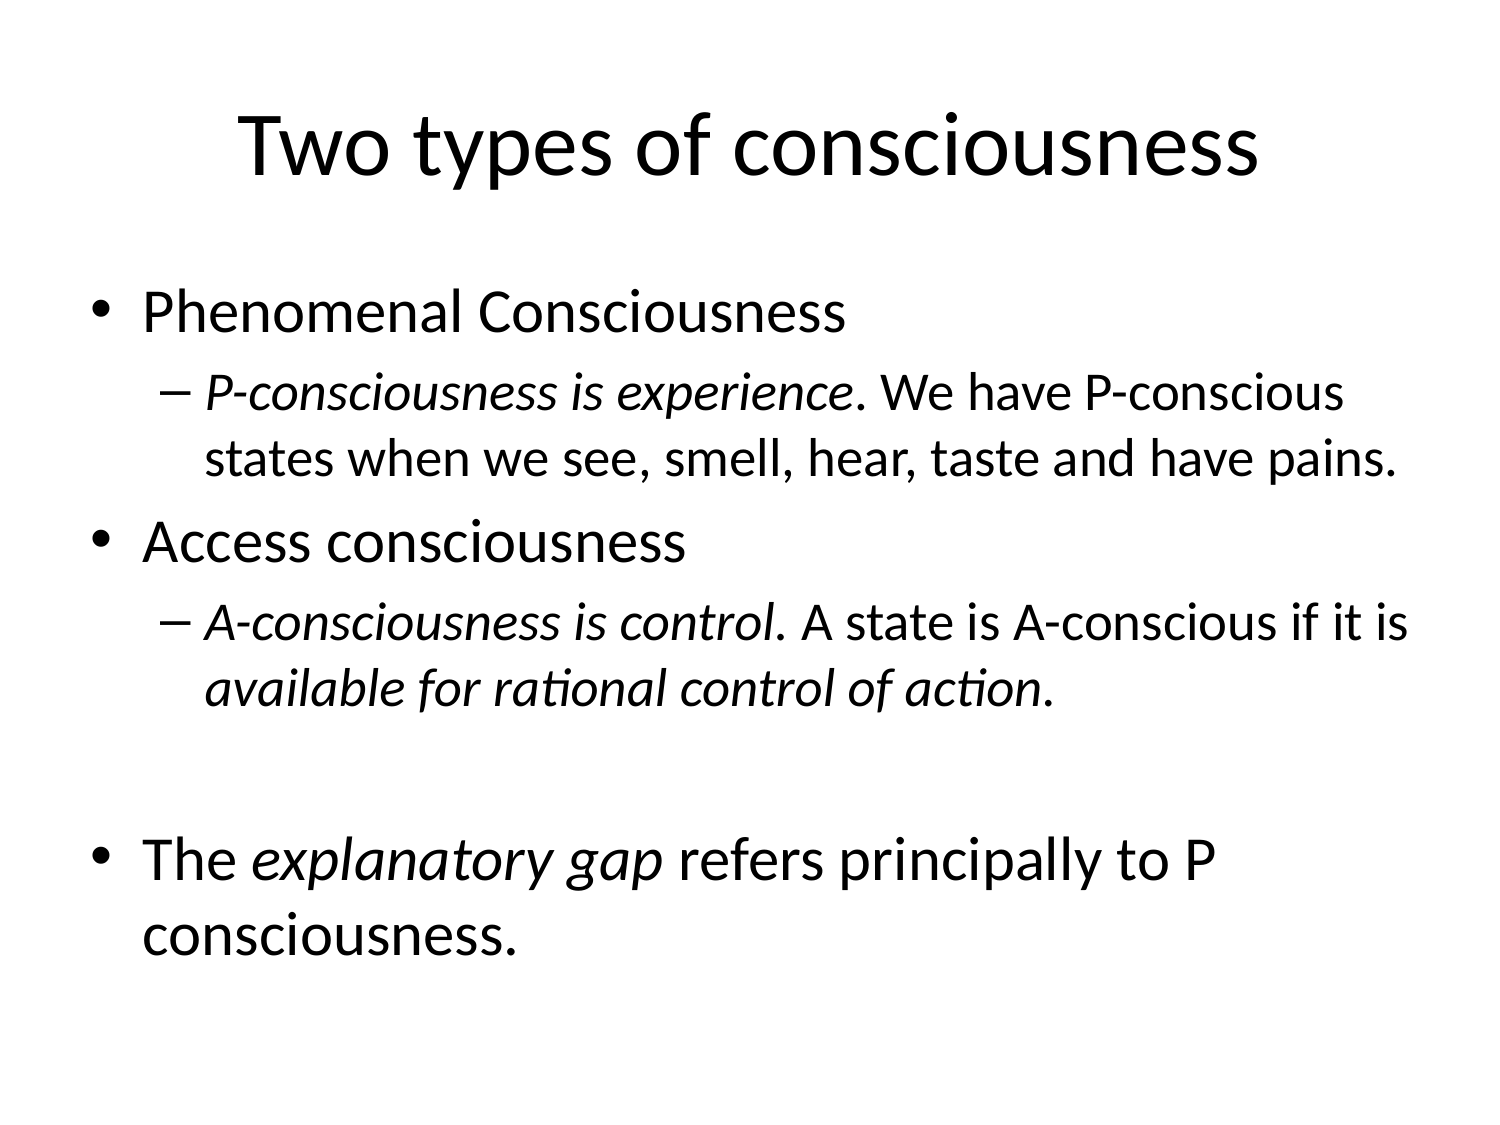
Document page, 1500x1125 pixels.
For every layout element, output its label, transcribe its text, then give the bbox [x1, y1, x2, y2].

title Two types of consciousness [75, 45, 1425, 233]
list Phenomenal Consciousness P-consciousness is experience. We have P-conscious states when we see, smell, hear, taste and have pains. Access consciousness A-consciousness is control. A state is A-conscious if it is available for rational control of action. The explanatory gap refers principally to P consciousness. [75, 262, 1425, 1005]
